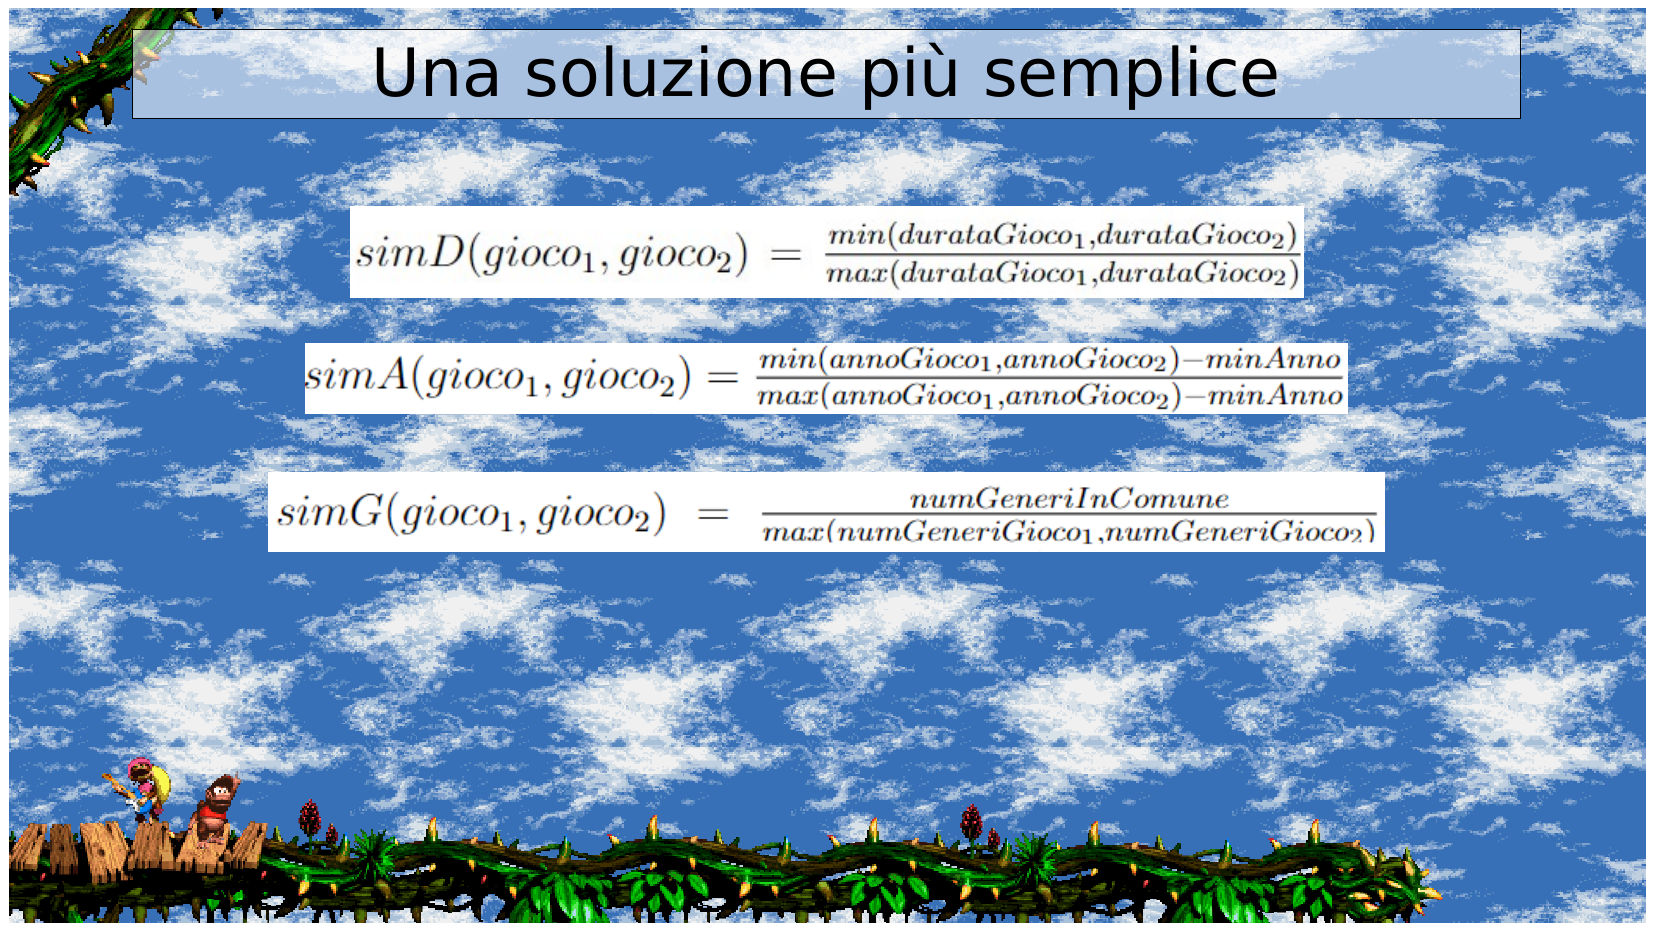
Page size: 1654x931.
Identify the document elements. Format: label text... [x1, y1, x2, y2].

subtitle Una soluzione più semplice [132, 29, 1521, 119]
picture [0, 0, 1654, 931]
